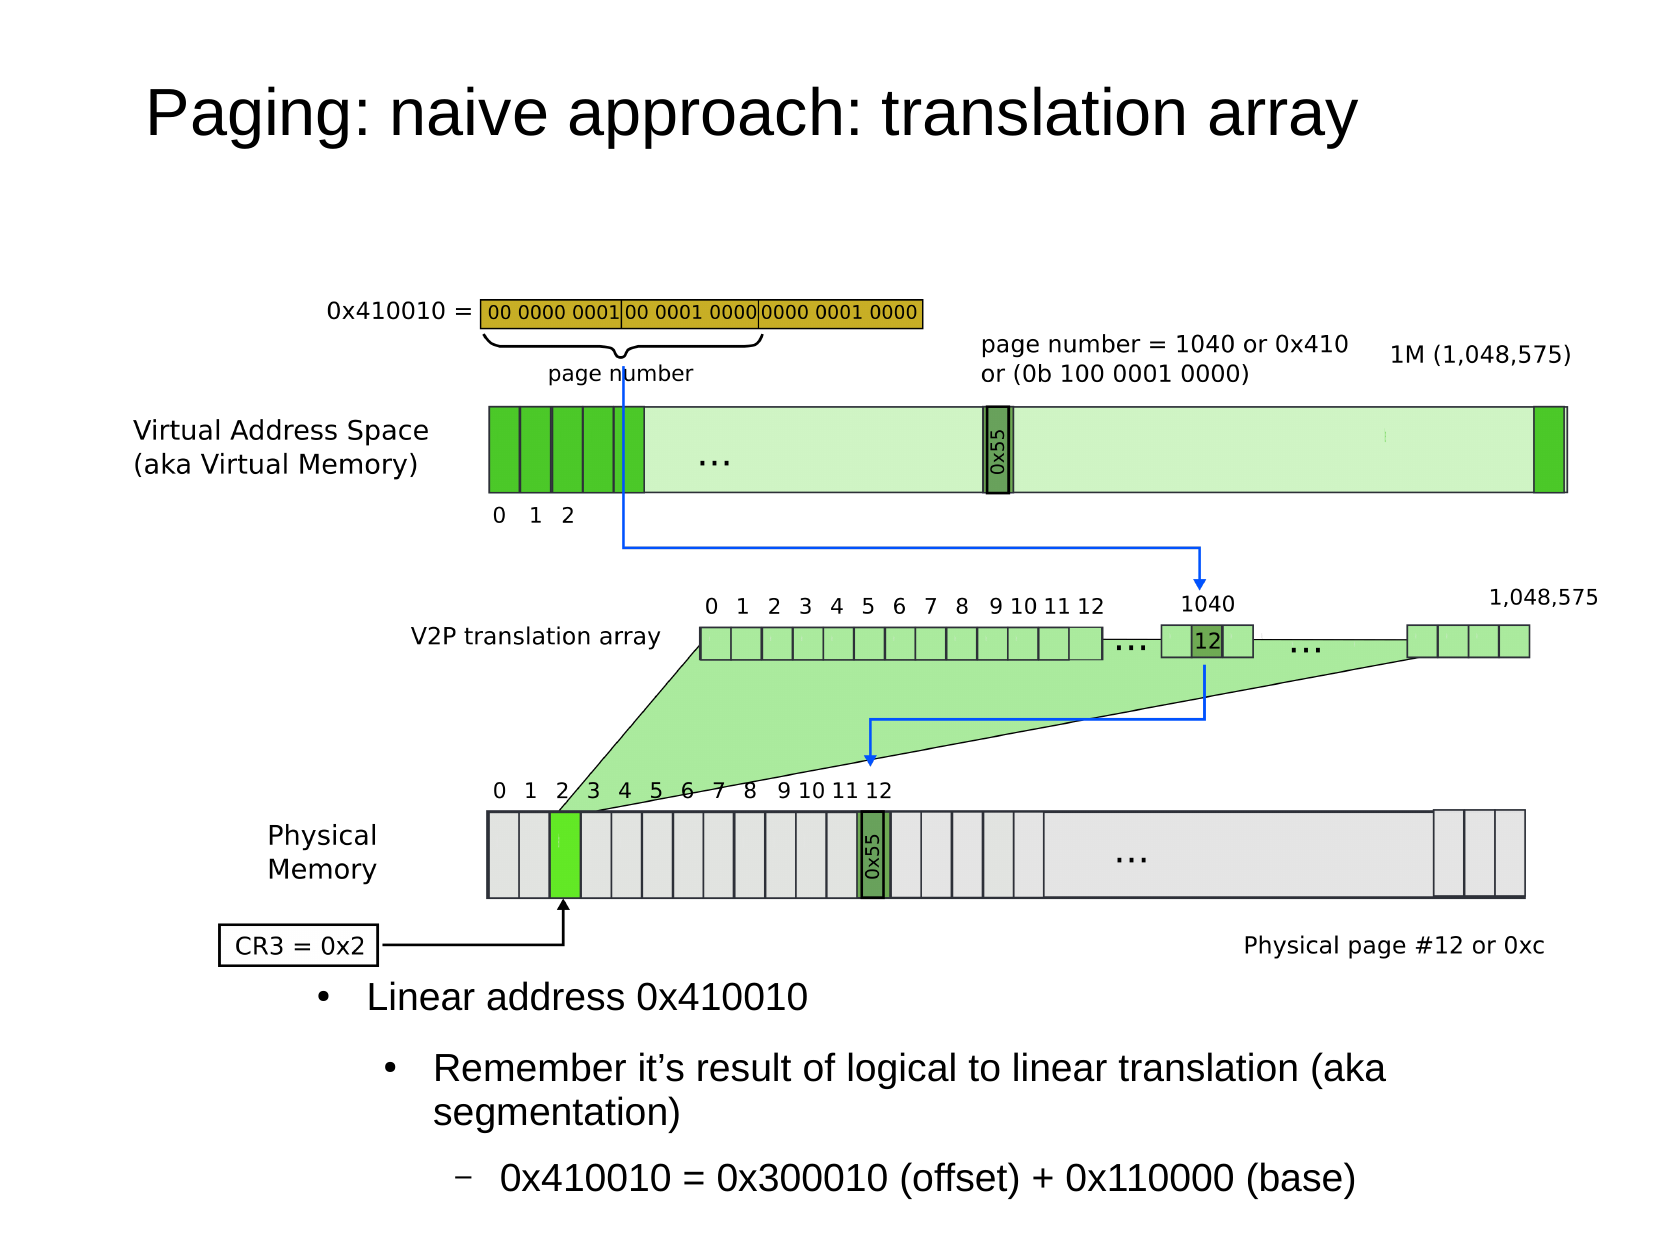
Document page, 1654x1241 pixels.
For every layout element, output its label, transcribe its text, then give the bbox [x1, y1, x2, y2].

picture [133, 299, 1597, 967]
list Linear address 0x410010 Remember it’s result of logical to linear translation (aka segmentation) 0x410010 = 0x300010 (offset) + 0x110000 (base) [300, 975, 1576, 1201]
list Paging: naive approach: translation array [82, 75, 1576, 151]
